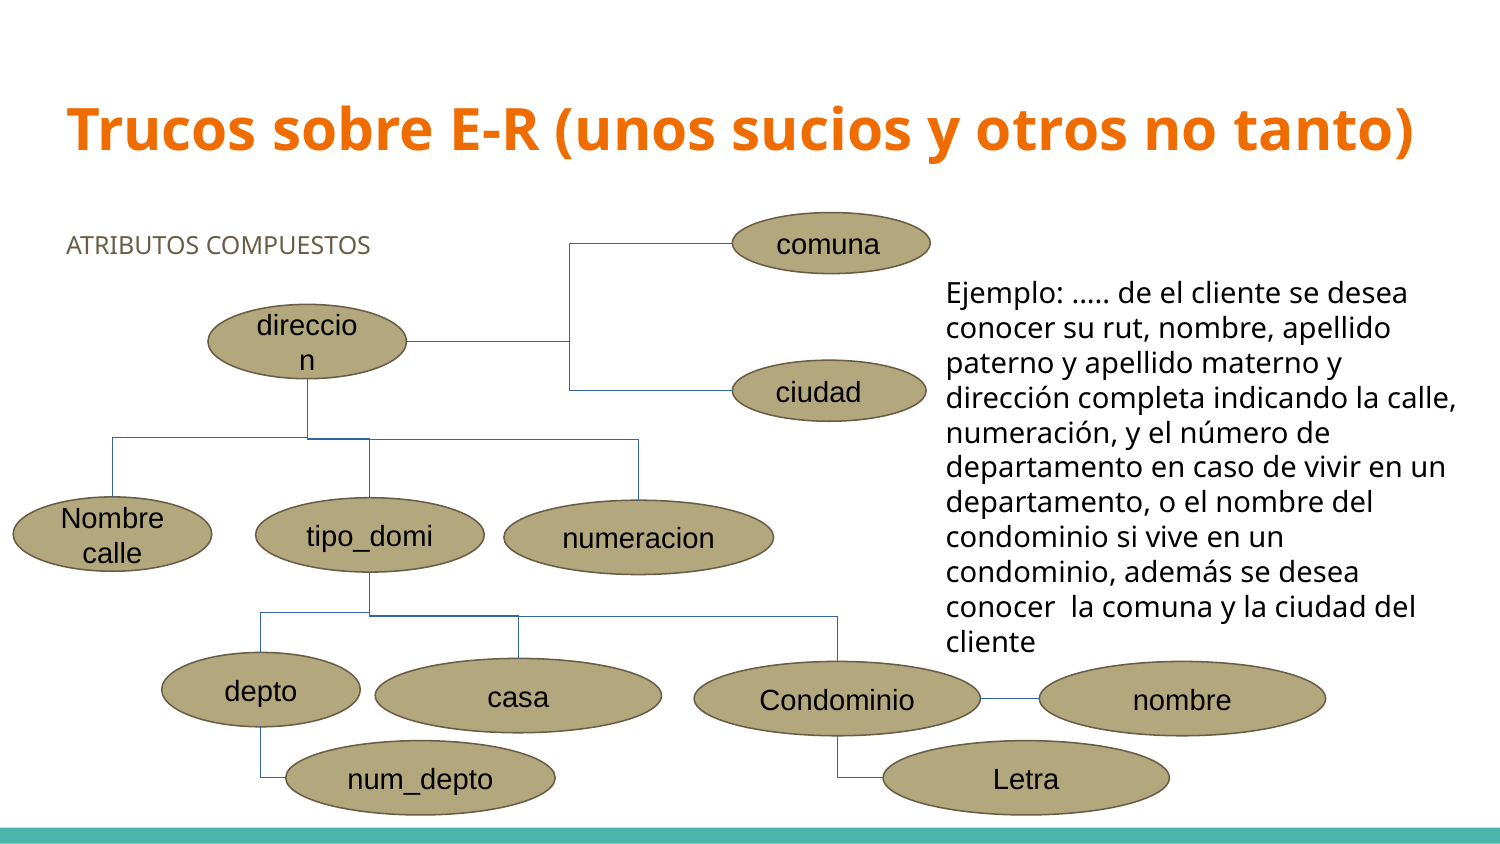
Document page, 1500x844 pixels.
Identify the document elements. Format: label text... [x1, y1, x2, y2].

text_box Nombre calle [13, 496, 212, 572]
text_box numeracion [503, 500, 774, 575]
text_box direccion [207, 304, 407, 379]
text_box ciudad [732, 360, 927, 422]
text_box tipo_domi [255, 497, 485, 573]
text_box Ejemplo: ..... de el cliente se desea conocer su rut, nombre, apellido paterno y apellido materno y dirección completa indicando la calle, numeración, y el número de departamento en caso de vivir en un departamento, o el nombre del condominio si vive en un condominio, además se desea conocer la comuna y la ciudad del cliente [930, 259, 1477, 674]
text_box Condominio [694, 661, 981, 736]
title Trucos sobre E-R (unos sucios y otros no tanto) [51, 72, 1449, 189]
text_box comuna [732, 212, 931, 274]
text_box depto [161, 652, 361, 727]
text_box nombre [1039, 661, 1326, 736]
list ATRIBUTOS COMPUESTOS [51, 207, 1449, 278]
text_box num_depto [285, 740, 556, 815]
text_box Letra [883, 740, 1170, 815]
text_box casa [375, 658, 662, 733]
